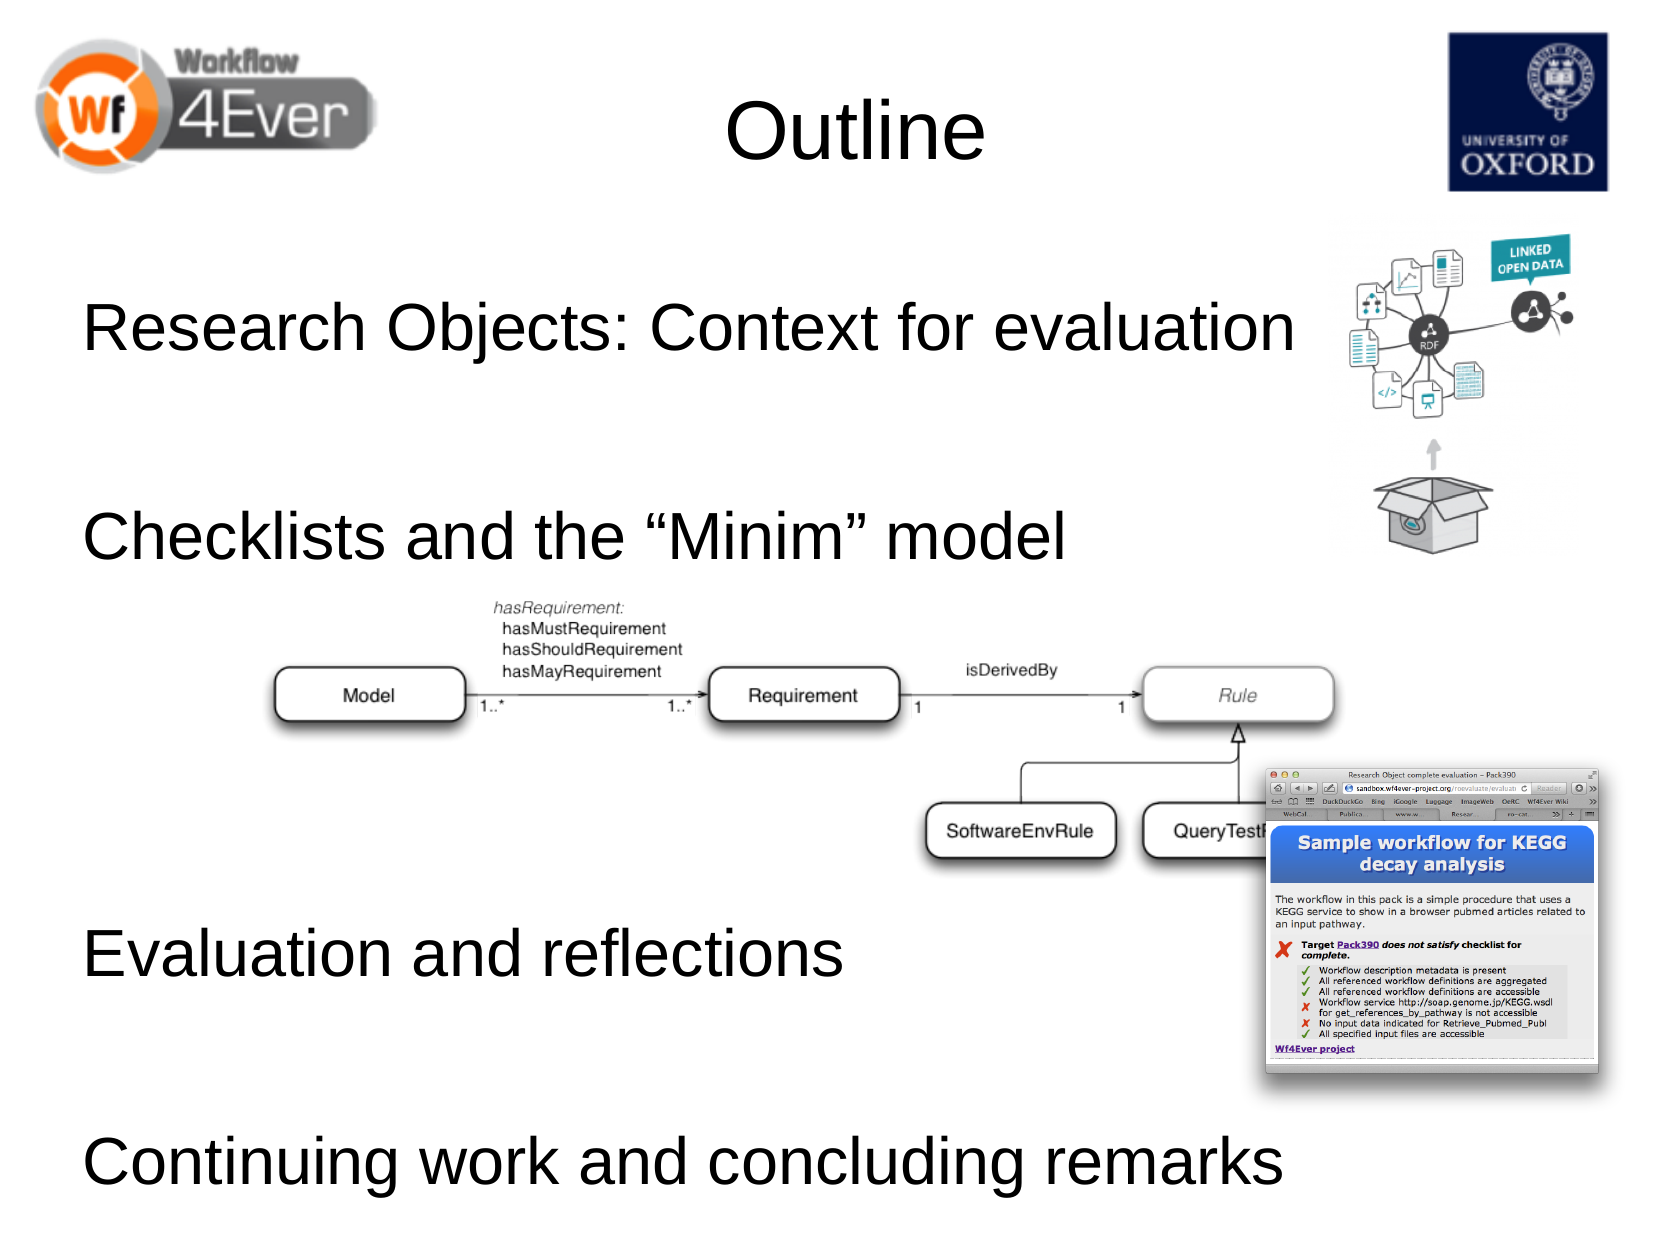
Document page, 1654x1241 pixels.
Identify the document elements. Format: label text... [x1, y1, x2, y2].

picture [1299, 212, 1607, 557]
picture [29, 33, 354, 181]
picture [1571, 749, 1630, 1117]
picture [1446, 29, 1612, 194]
title Outline [354, 31, 1359, 231]
list Research Objects: Context for evaluation Checklists and the “Minim” model Evaluation and reflections Continuing work and concluding remarks [82, 290, 1571, 1197]
